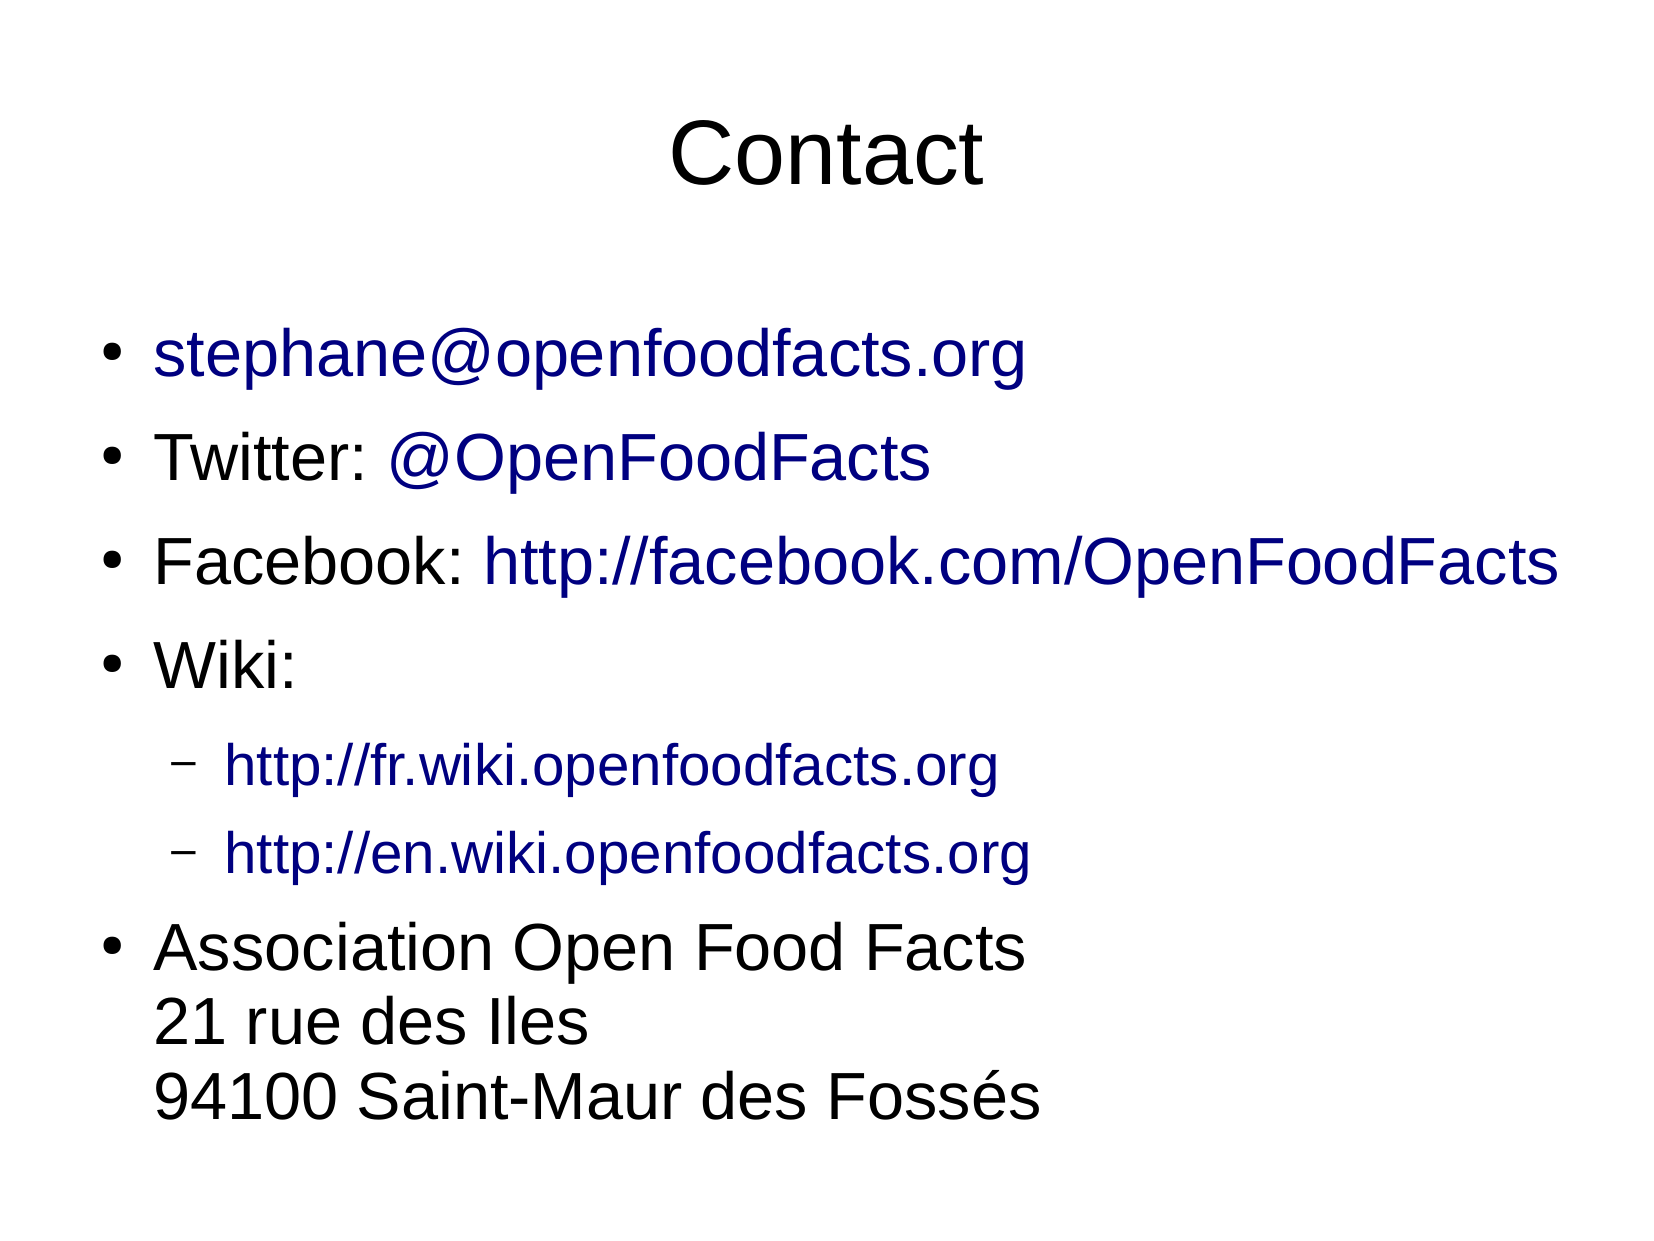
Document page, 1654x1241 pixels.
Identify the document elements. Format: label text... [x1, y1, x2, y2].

title Contact [82, 49, 1571, 211]
list stephane@openfoodfacts.org Twitter: @OpenFoodFacts Facebook: http://facebook.com/OpenFoodFacts Wiki: http://fr.wiki.openfoodfacts.org http://en.wiki.openfoodfacts.org Association Open Food Facts 21 rue des Iles 94100 Saint-Maur des Fossés [82, 211, 1571, 1241]
